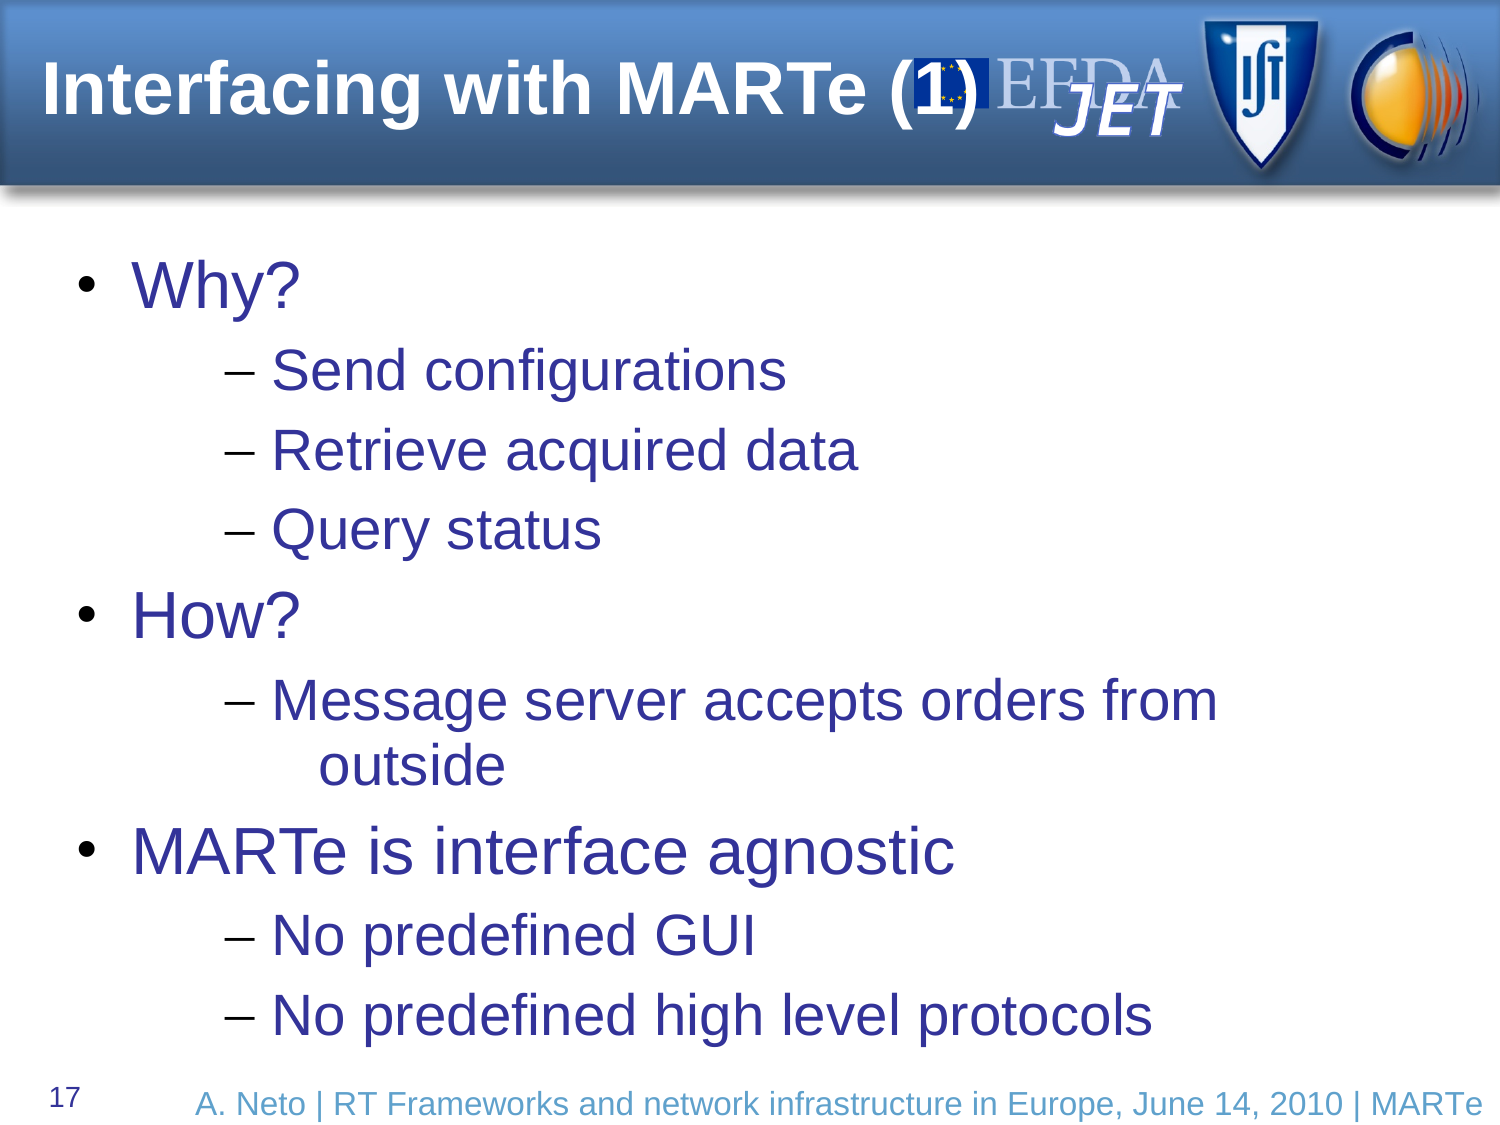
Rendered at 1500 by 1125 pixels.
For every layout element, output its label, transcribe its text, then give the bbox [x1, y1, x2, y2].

list Why? Send configurations Retrieve acquired data Query status How? Message server accepts orders from outside MARTe is interface agnostic No predefined GUI No predefined high level protocols [75, 244, 1425, 1049]
picture [0, 0, 1500, 207]
title Interfacing with MARTe (1) [41, 0, 1128, 188]
